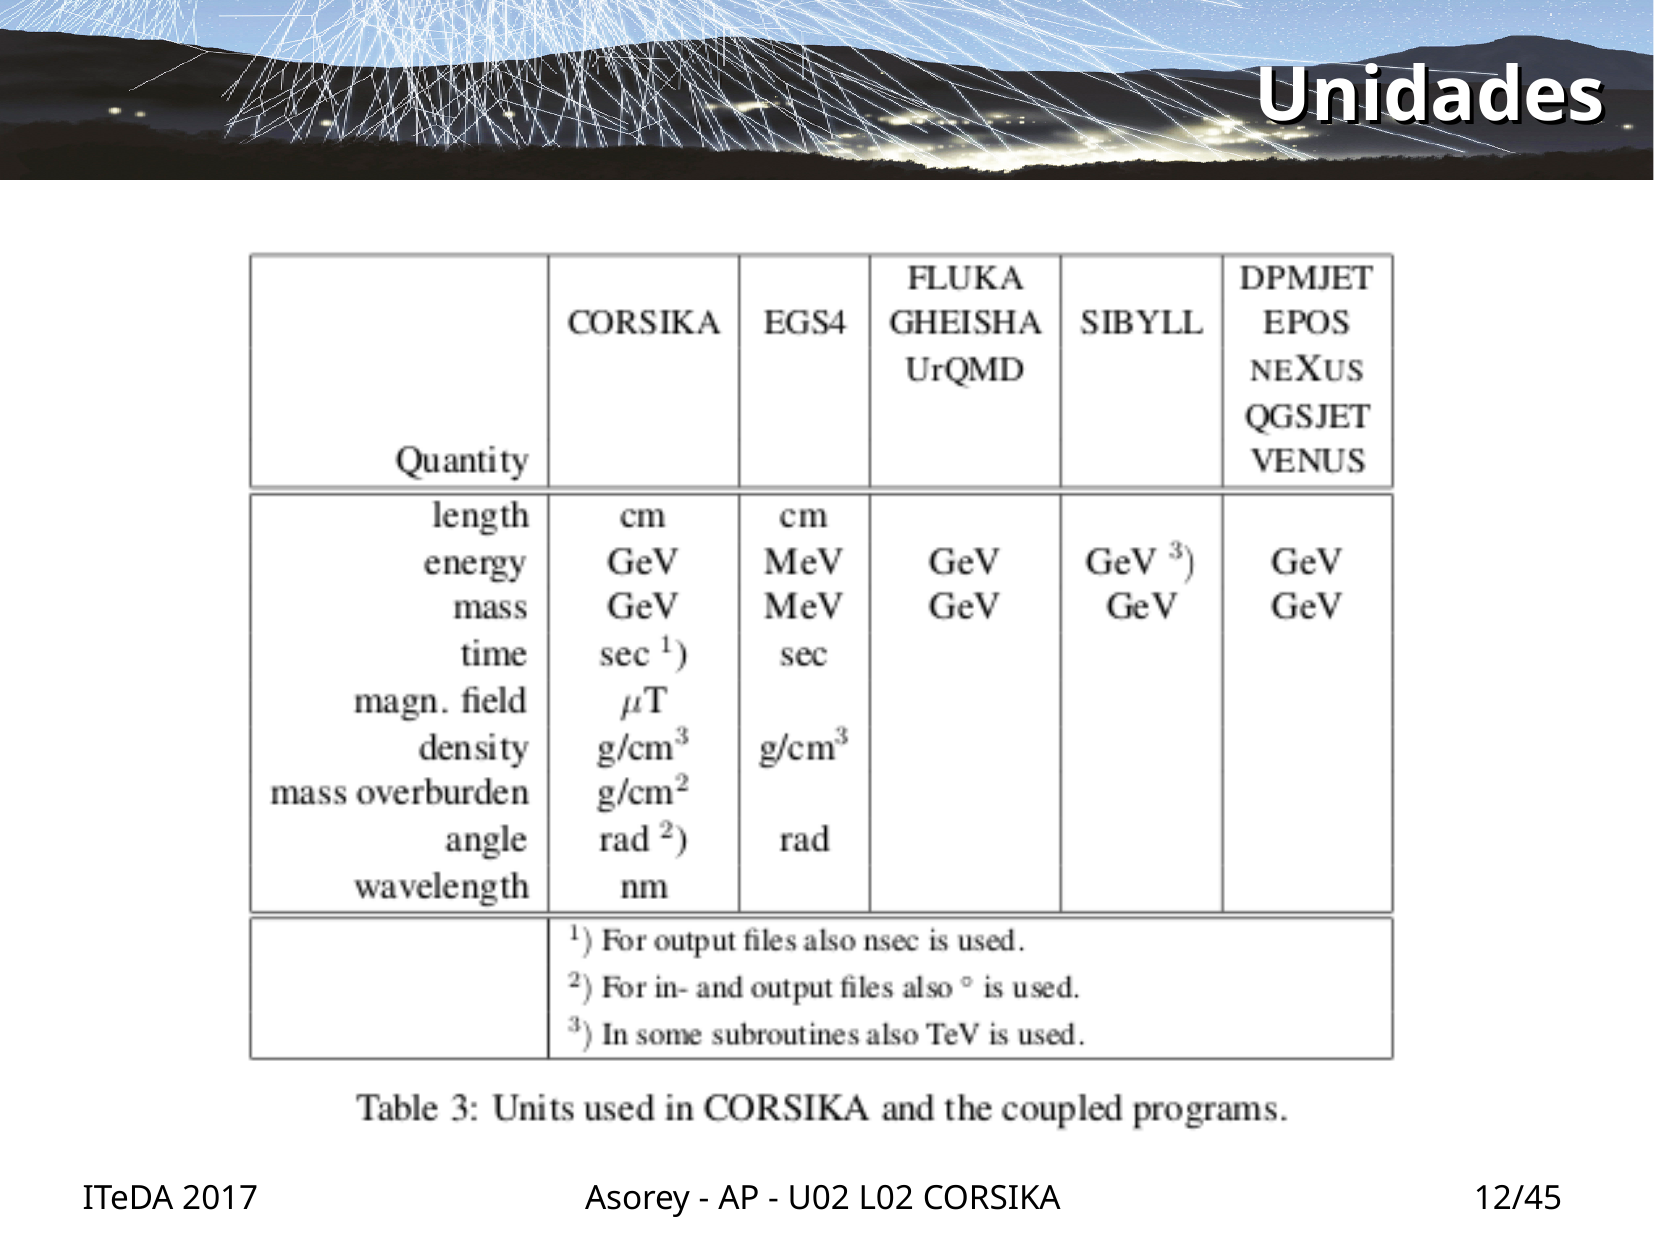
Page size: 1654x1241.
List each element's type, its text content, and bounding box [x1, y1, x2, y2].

title Unidades [45, 15, 1606, 166]
picture [0, 0, 1654, 180]
picture [216, 209, 1434, 1156]
